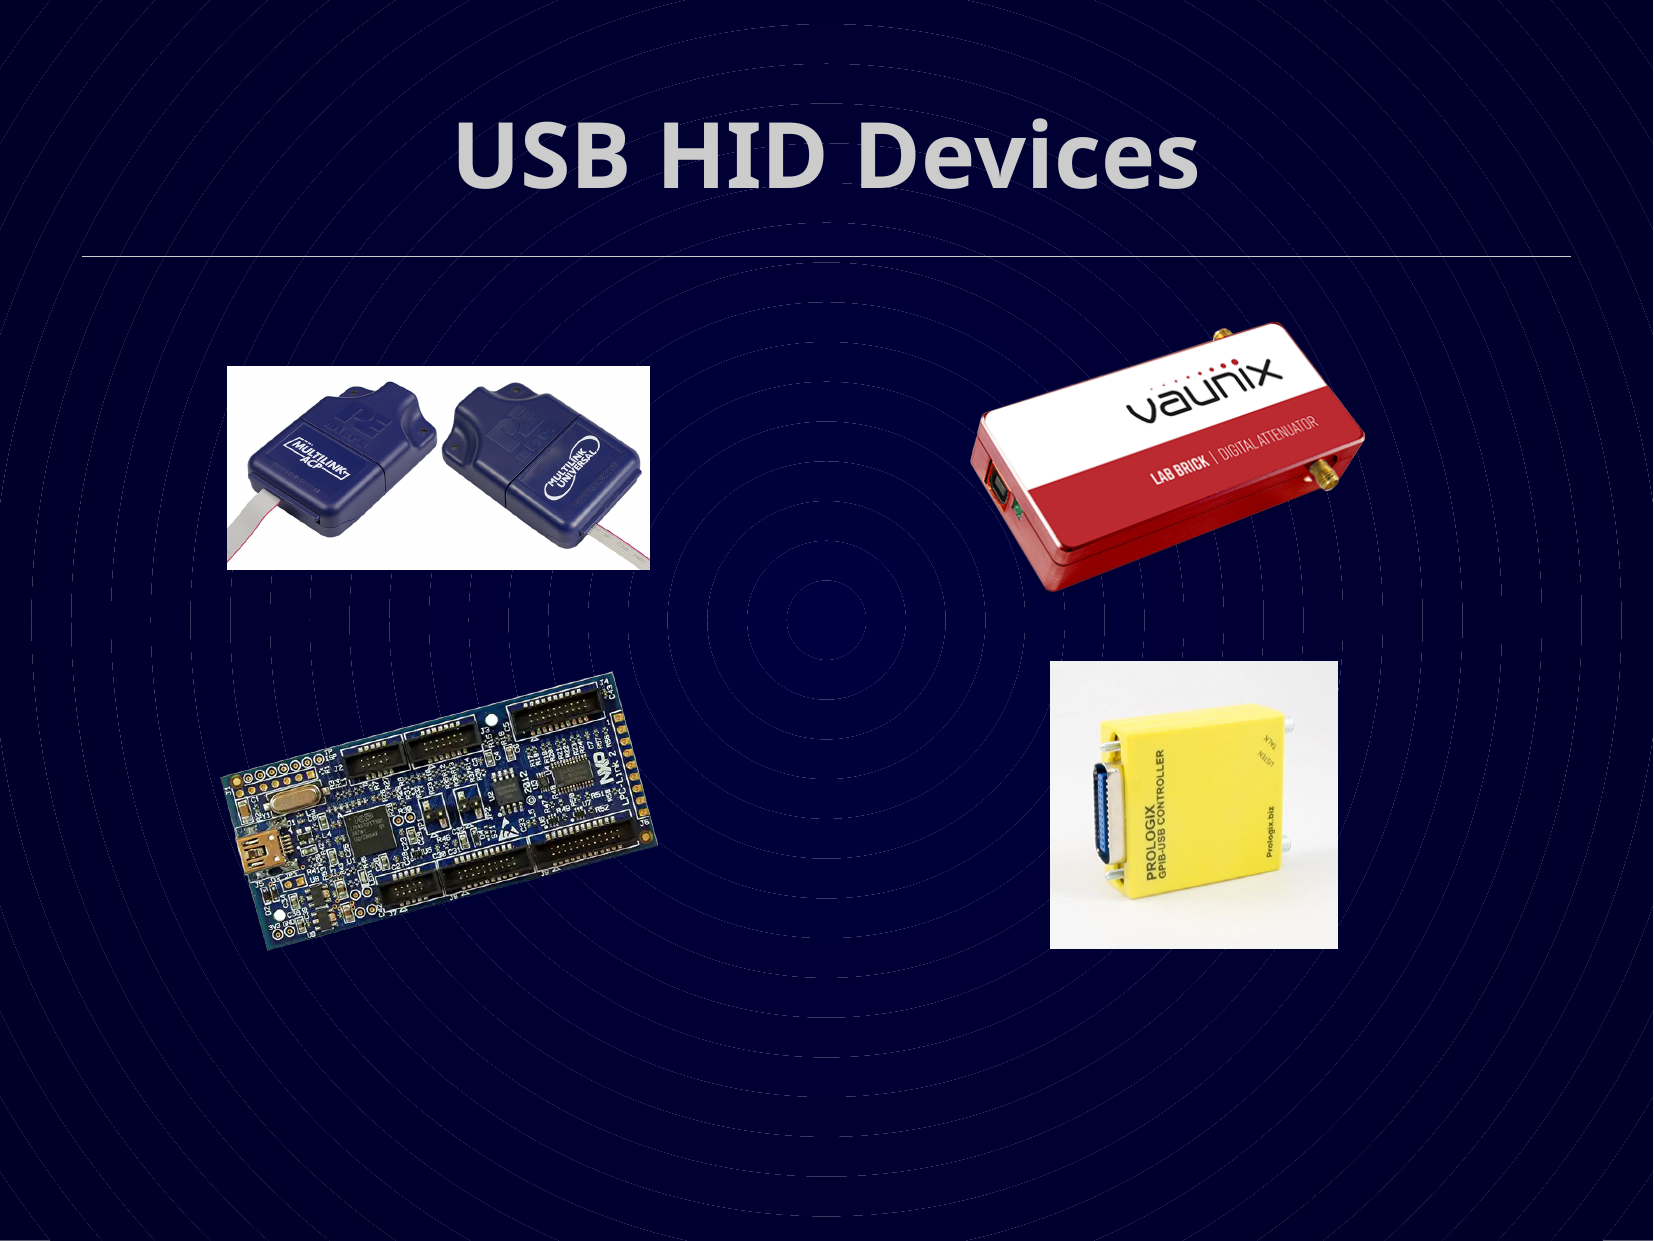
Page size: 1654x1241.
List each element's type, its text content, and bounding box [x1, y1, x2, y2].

picture [1050, 661, 1338, 949]
picture [227, 366, 650, 570]
picture [968, 321, 1365, 596]
title USB HID Devices [82, 49, 1571, 257]
picture [160, 653, 721, 969]
